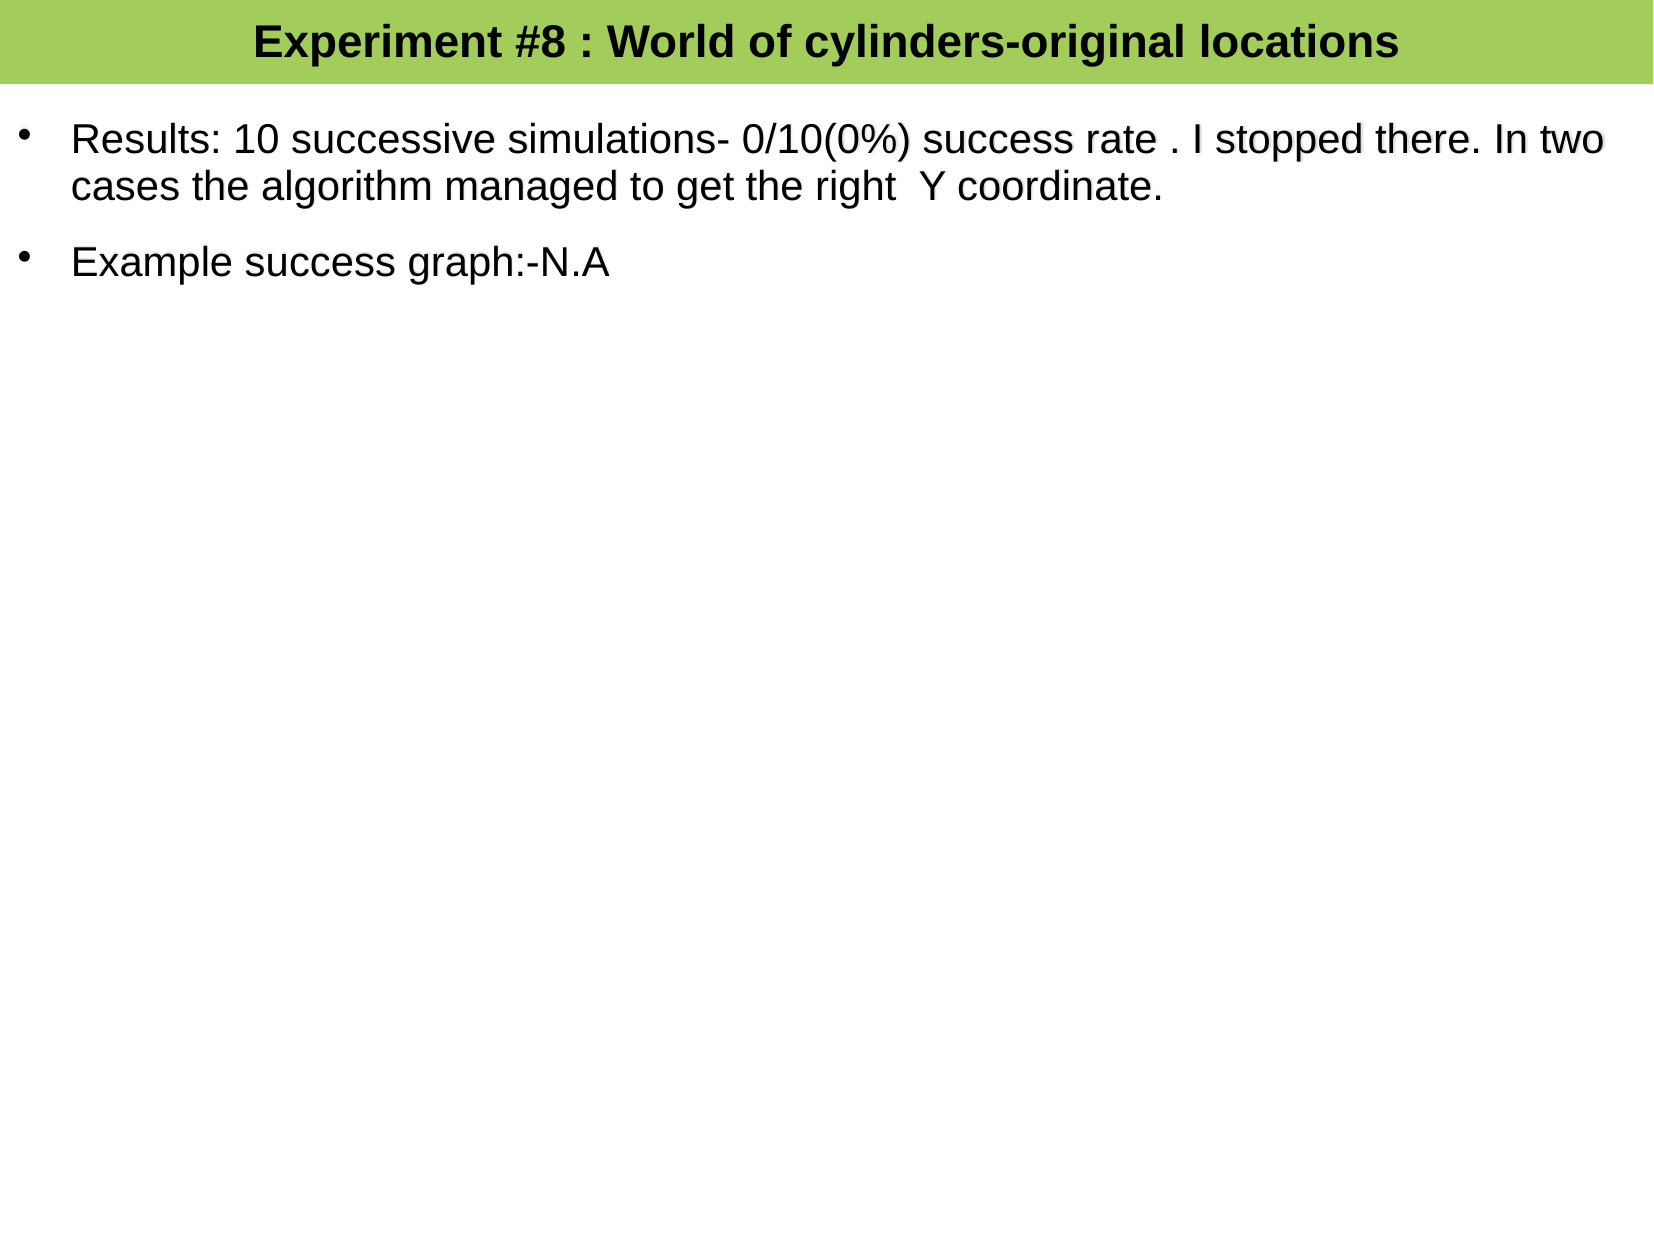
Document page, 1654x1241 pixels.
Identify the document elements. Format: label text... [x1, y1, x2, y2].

list Results: 10 successive simulations- 0/10(0%) success rate . I stopped there. In two cases the algorithm managed to get the right Y coordinate. Example success graph:-N.A [0, 115, 1654, 1241]
title Experiment #8 : World of cylinders-original locations [0, 0, 1654, 85]
